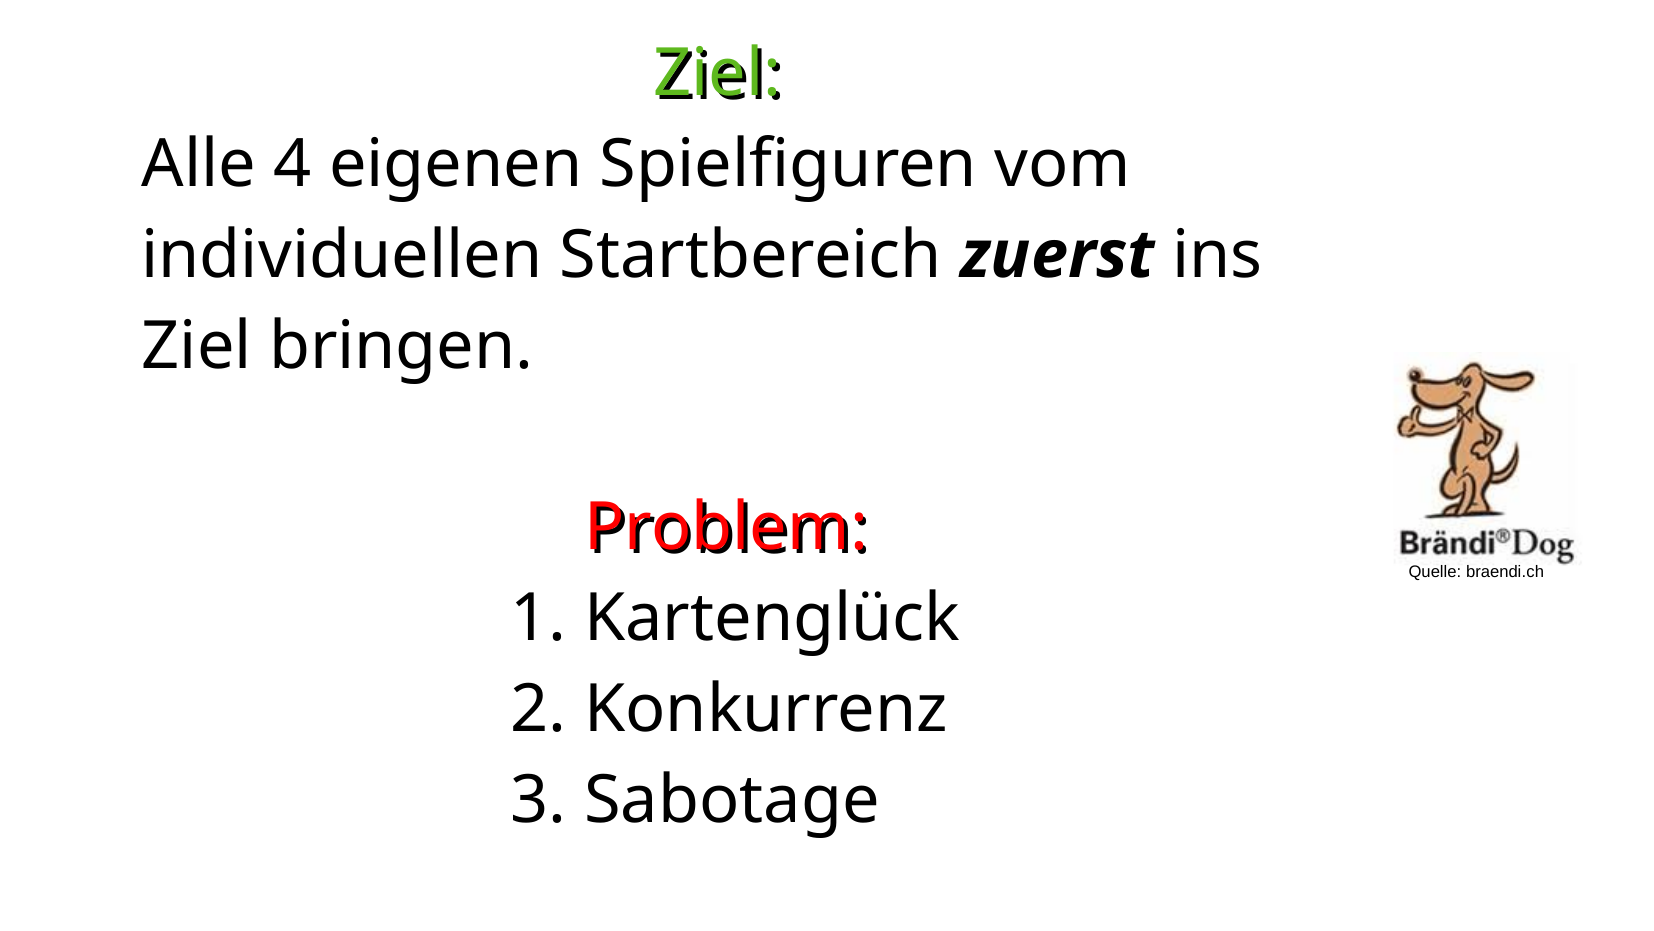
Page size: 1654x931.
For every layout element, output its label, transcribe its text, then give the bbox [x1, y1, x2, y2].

text_box Quelle: braendi.ch [1393, 555, 1607, 589]
text_box Ziel: Alle 4 eigenen Spielfiguren vom individuellen Startbereich zuerst ins Ziel bringen. Problem: 1. Kartenglück 2. Konkurrenz 3. Sabotage [141, 47, 1312, 910]
picture [1312, 352, 1654, 578]
